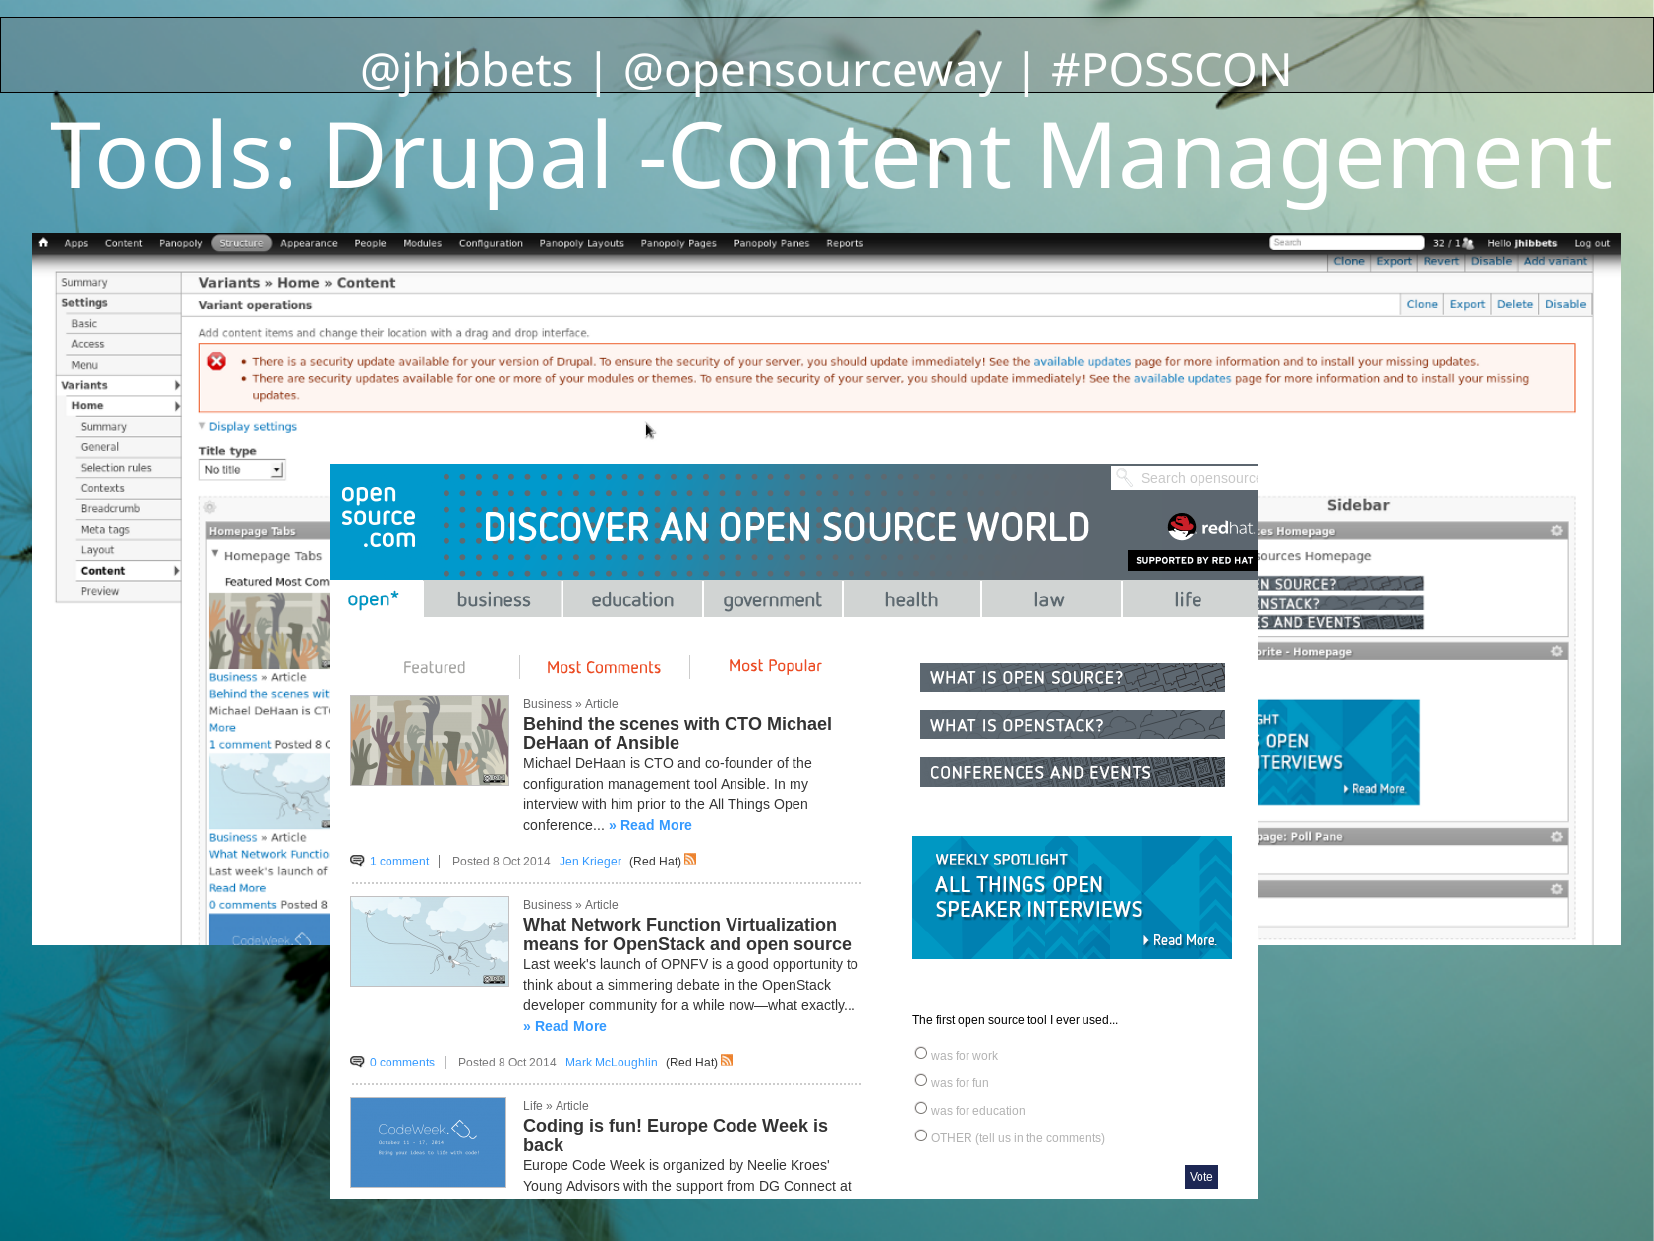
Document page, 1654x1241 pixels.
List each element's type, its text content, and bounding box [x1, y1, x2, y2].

picture [0, 93, 1654, 1241]
title Tools: Drupal -Content Management [30, 49, 1636, 257]
picture [0, 0, 1654, 17]
